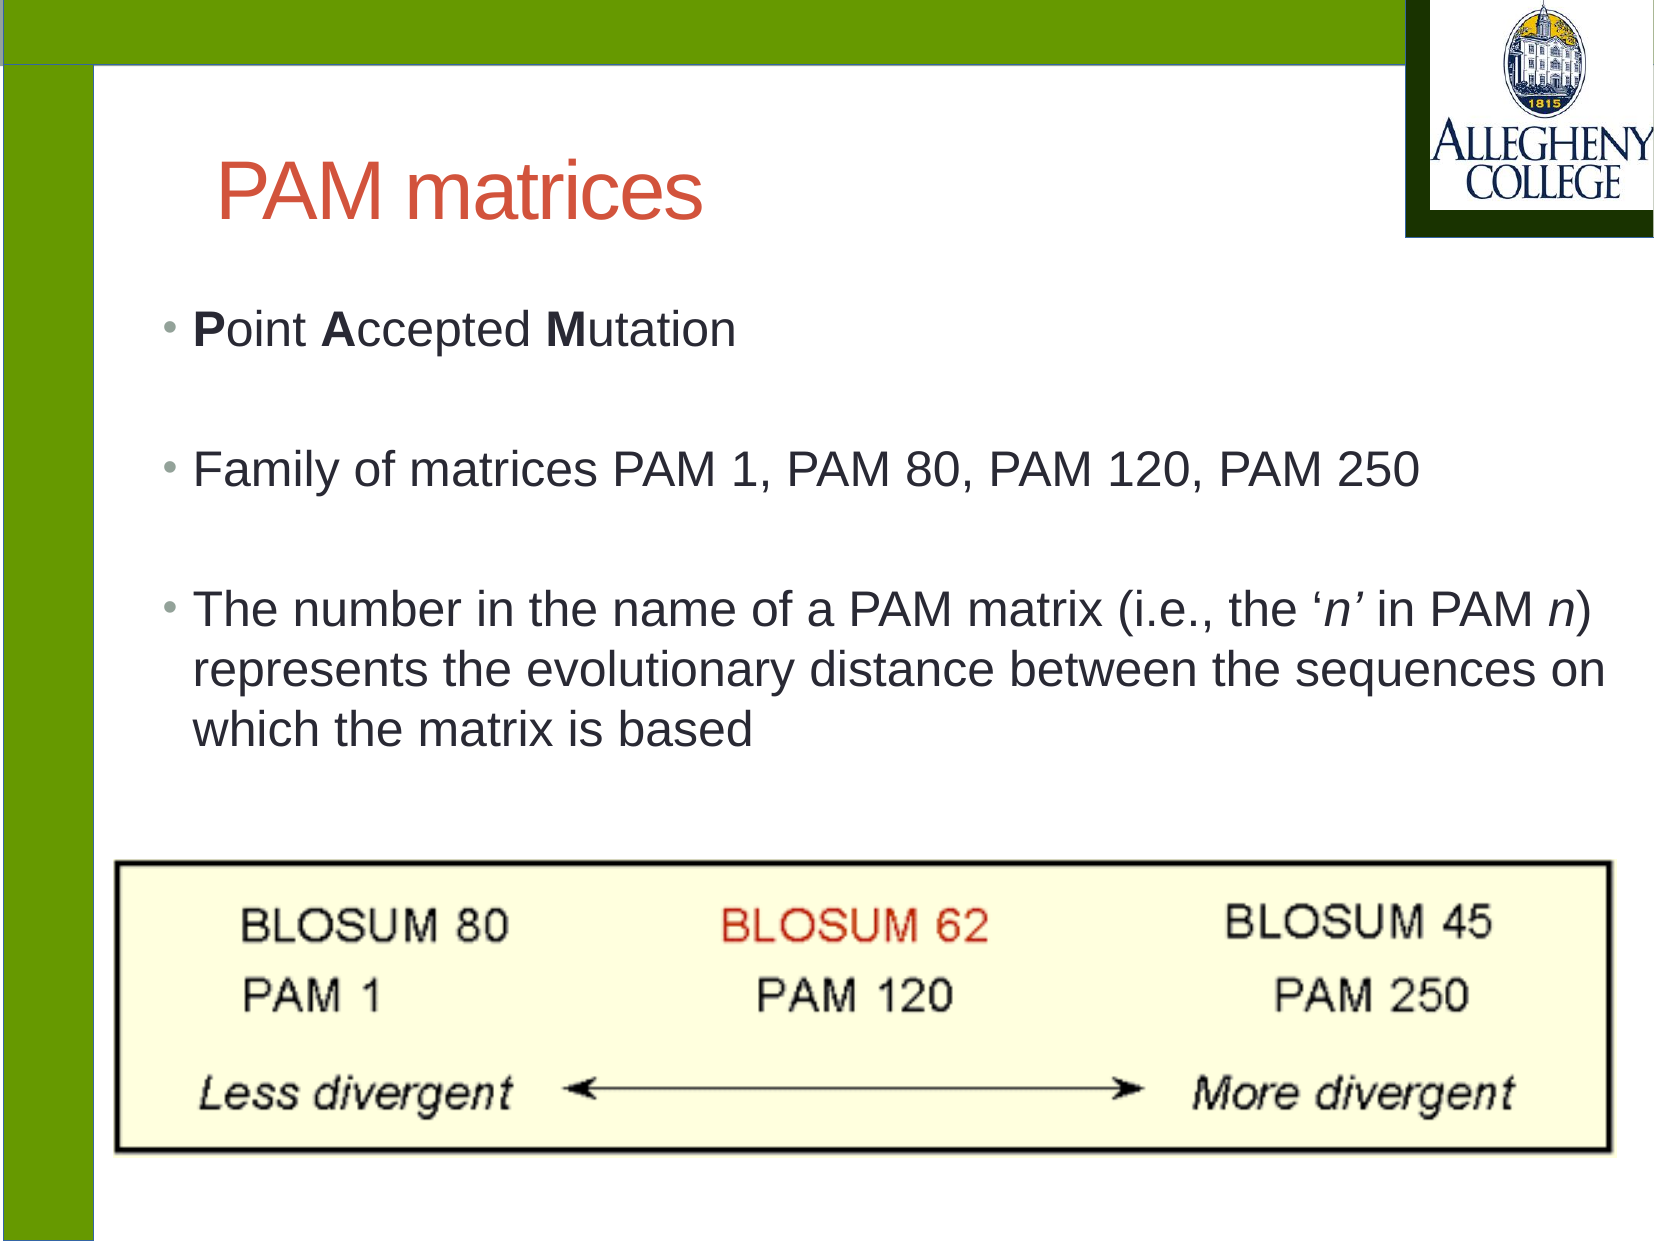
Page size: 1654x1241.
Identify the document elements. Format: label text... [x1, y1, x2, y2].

picture [1430, 0, 1654, 210]
text_box [3, 0, 1654, 1241]
title PAM matrices [200, 96, 1654, 276]
picture [113, 859, 1617, 1158]
list Point Accepted Mutation Family of matrices PAM 1, PAM 80, PAM 120, PAM 250 The number in the name of a PAM matrix (i.e., the ‘n’ in PAM n) represents the evolutionary distance between the sequences on which the matrix is based [147, 289, 1636, 1172]
